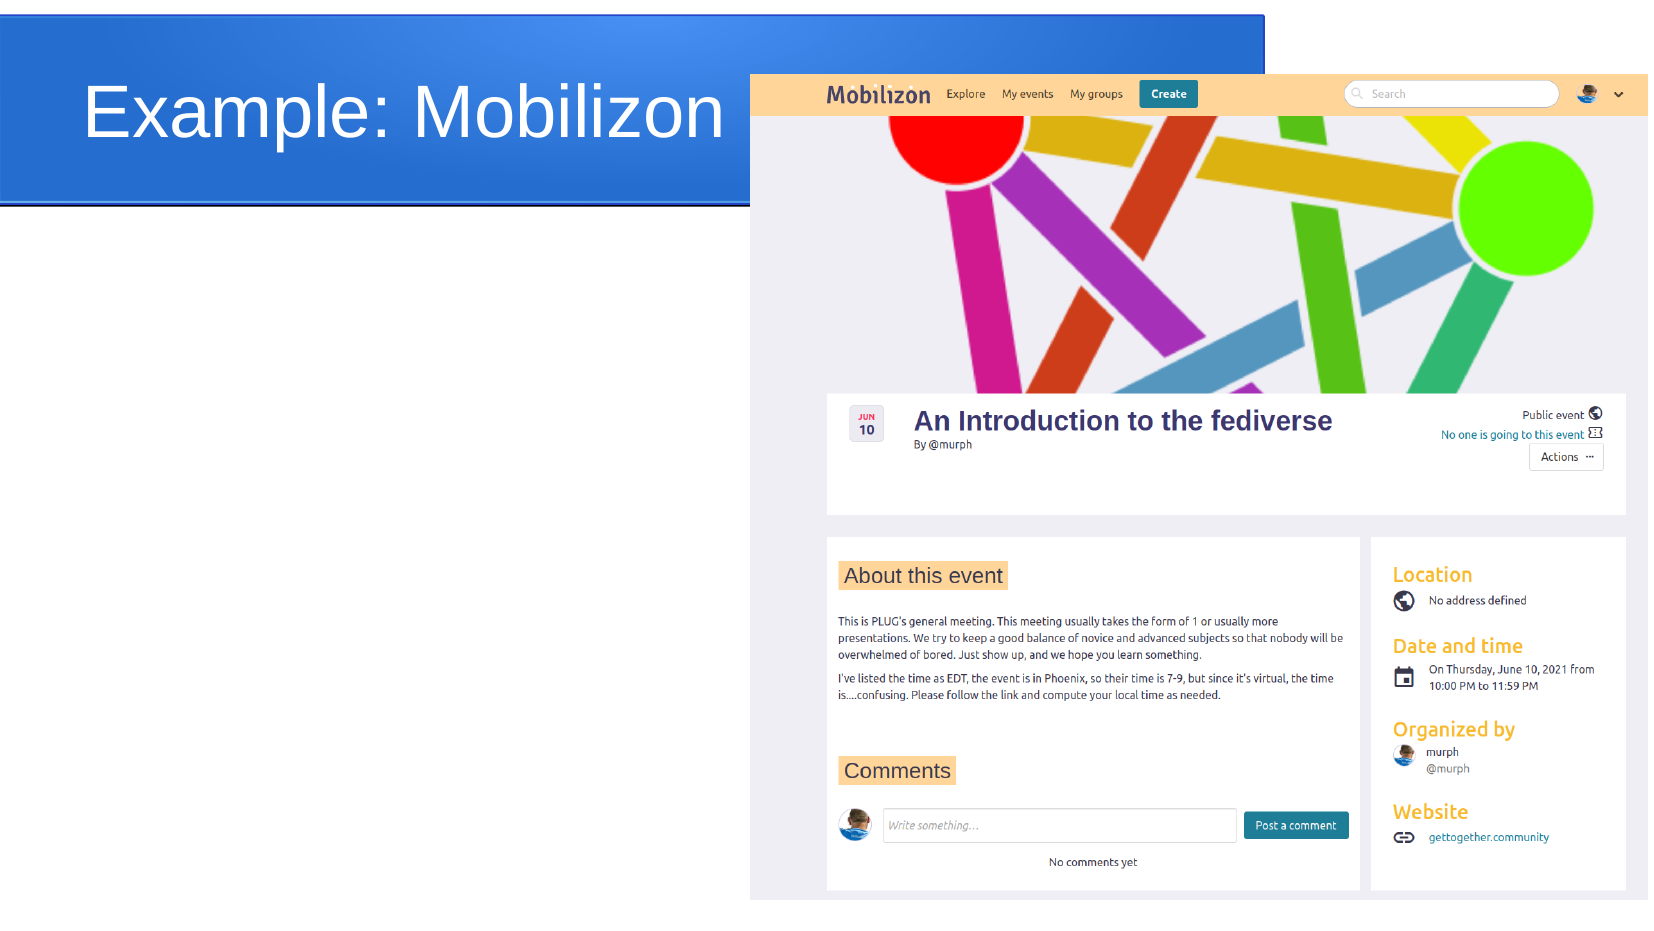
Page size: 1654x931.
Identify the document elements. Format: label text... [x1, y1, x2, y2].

title Example: Mobilizon [82, 35, 1235, 189]
picture [750, 74, 1648, 901]
